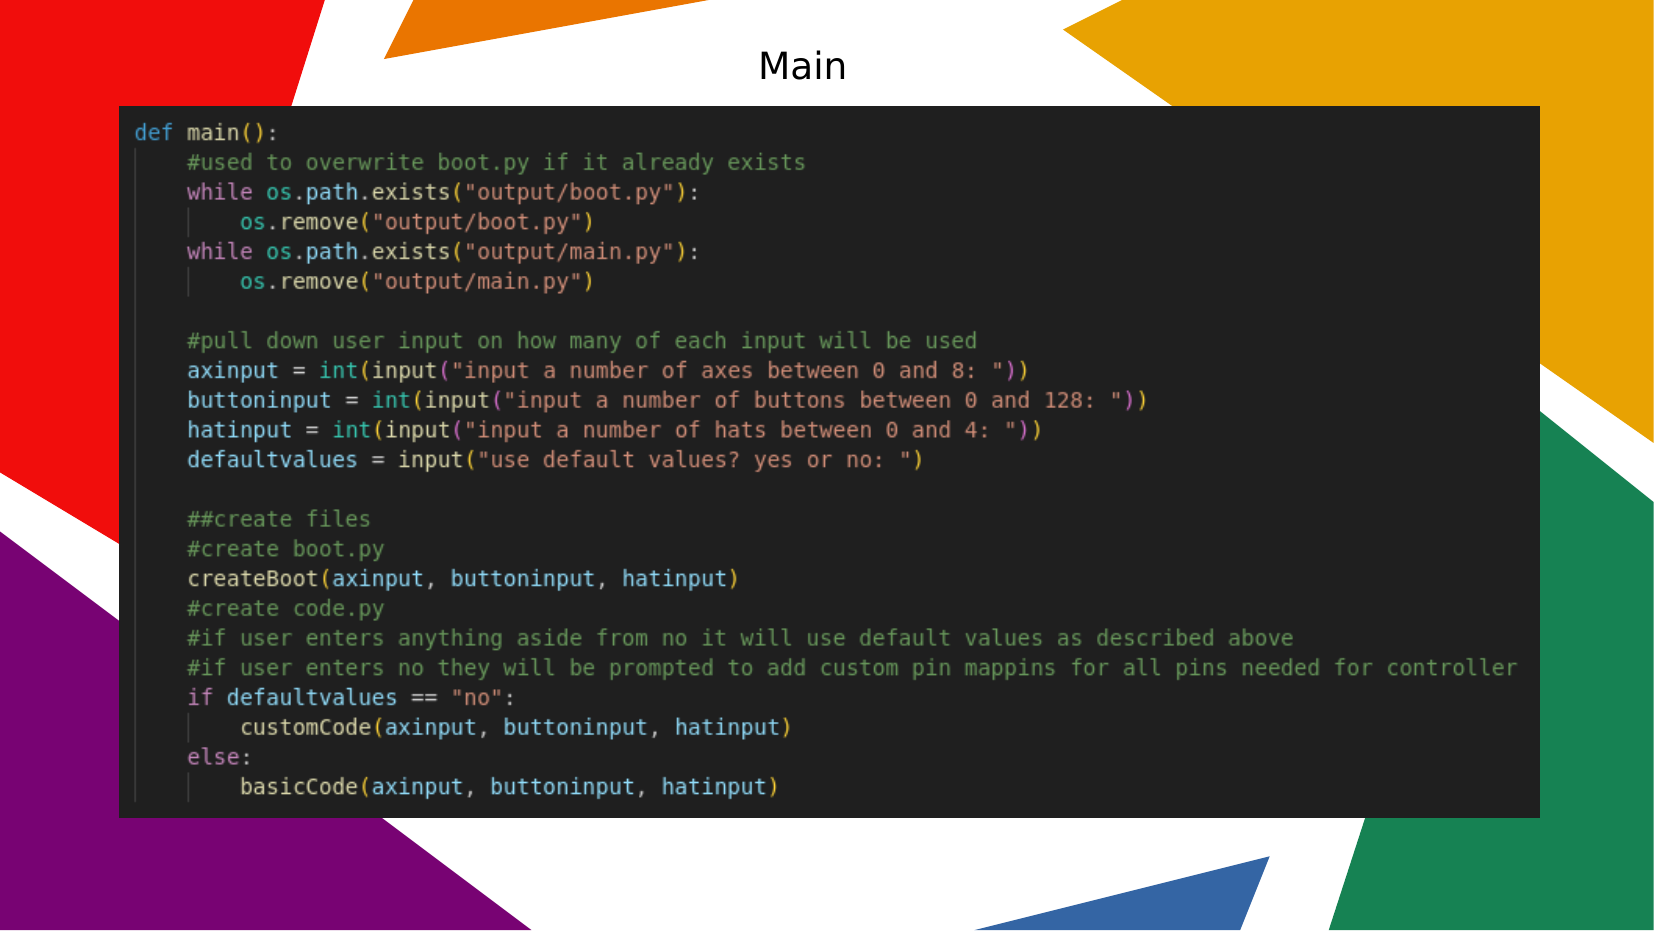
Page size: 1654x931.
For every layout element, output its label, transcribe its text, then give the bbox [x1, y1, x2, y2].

picture [119, 106, 1540, 818]
text_box Main [743, 37, 863, 96]
